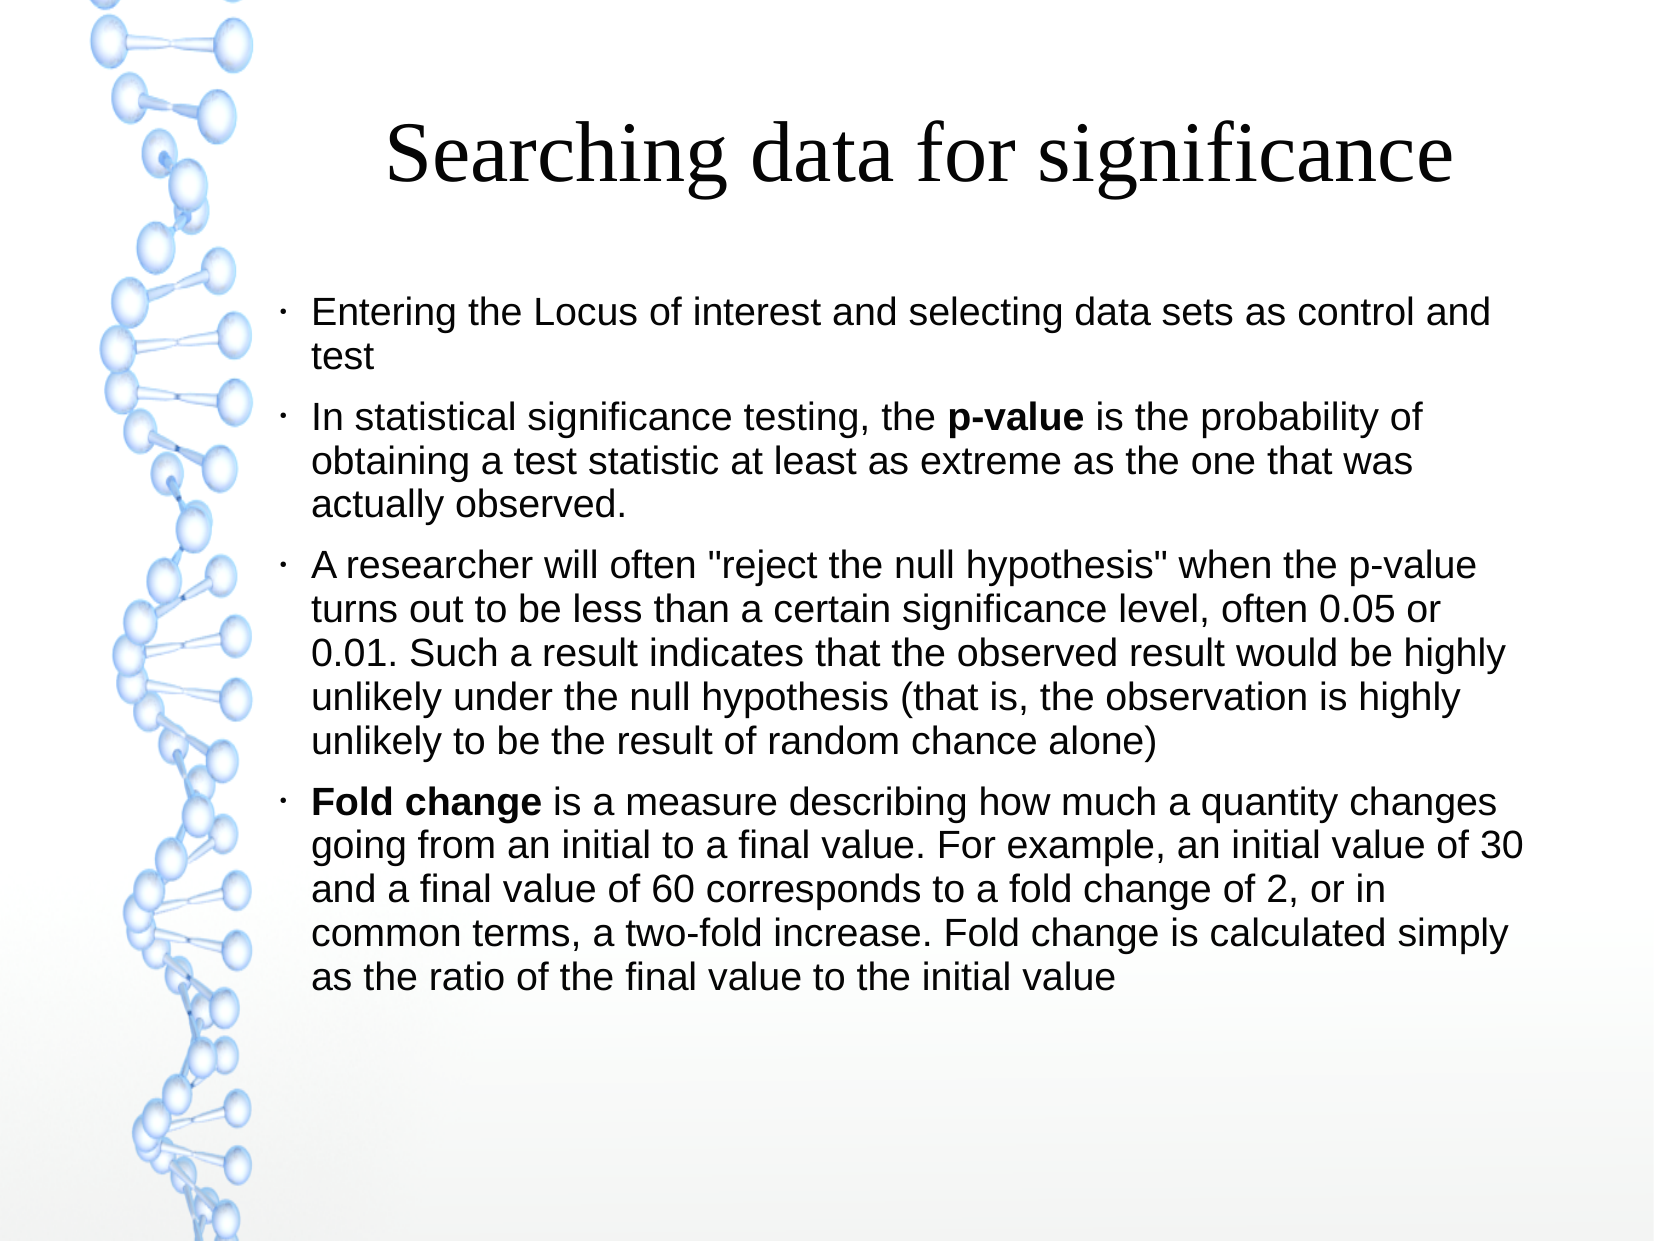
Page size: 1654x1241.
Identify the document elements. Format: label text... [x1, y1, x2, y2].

list Entering the Locus of interest and selecting data sets as control and test In statistical significance testing, the p-value is the probability of obtaining a test statistic at least as extreme as the one that was actually observed. A researcher will often "reject the null hypothesis" when the p-value turns out to be less than a certain significance level, often 0.05 or 0.01. Such a result indicates that the observed result would be highly unlikely under the null hypothesis (that is, the observation is highly unlikely to be the result of random chance alone) Fold change is a measure describing how much a quantity changes going from an initial to a final value. For example, an initial value of 30 and a final value of 60 corresponds to a fold change of 2, or in common terms, a two-fold increase. Fold change is calculated simply as the ratio of the final value to the initial value [269, 290, 1538, 1010]
title Searching data for significance [269, 49, 1571, 257]
picture [0, 0, 1654, 1241]
